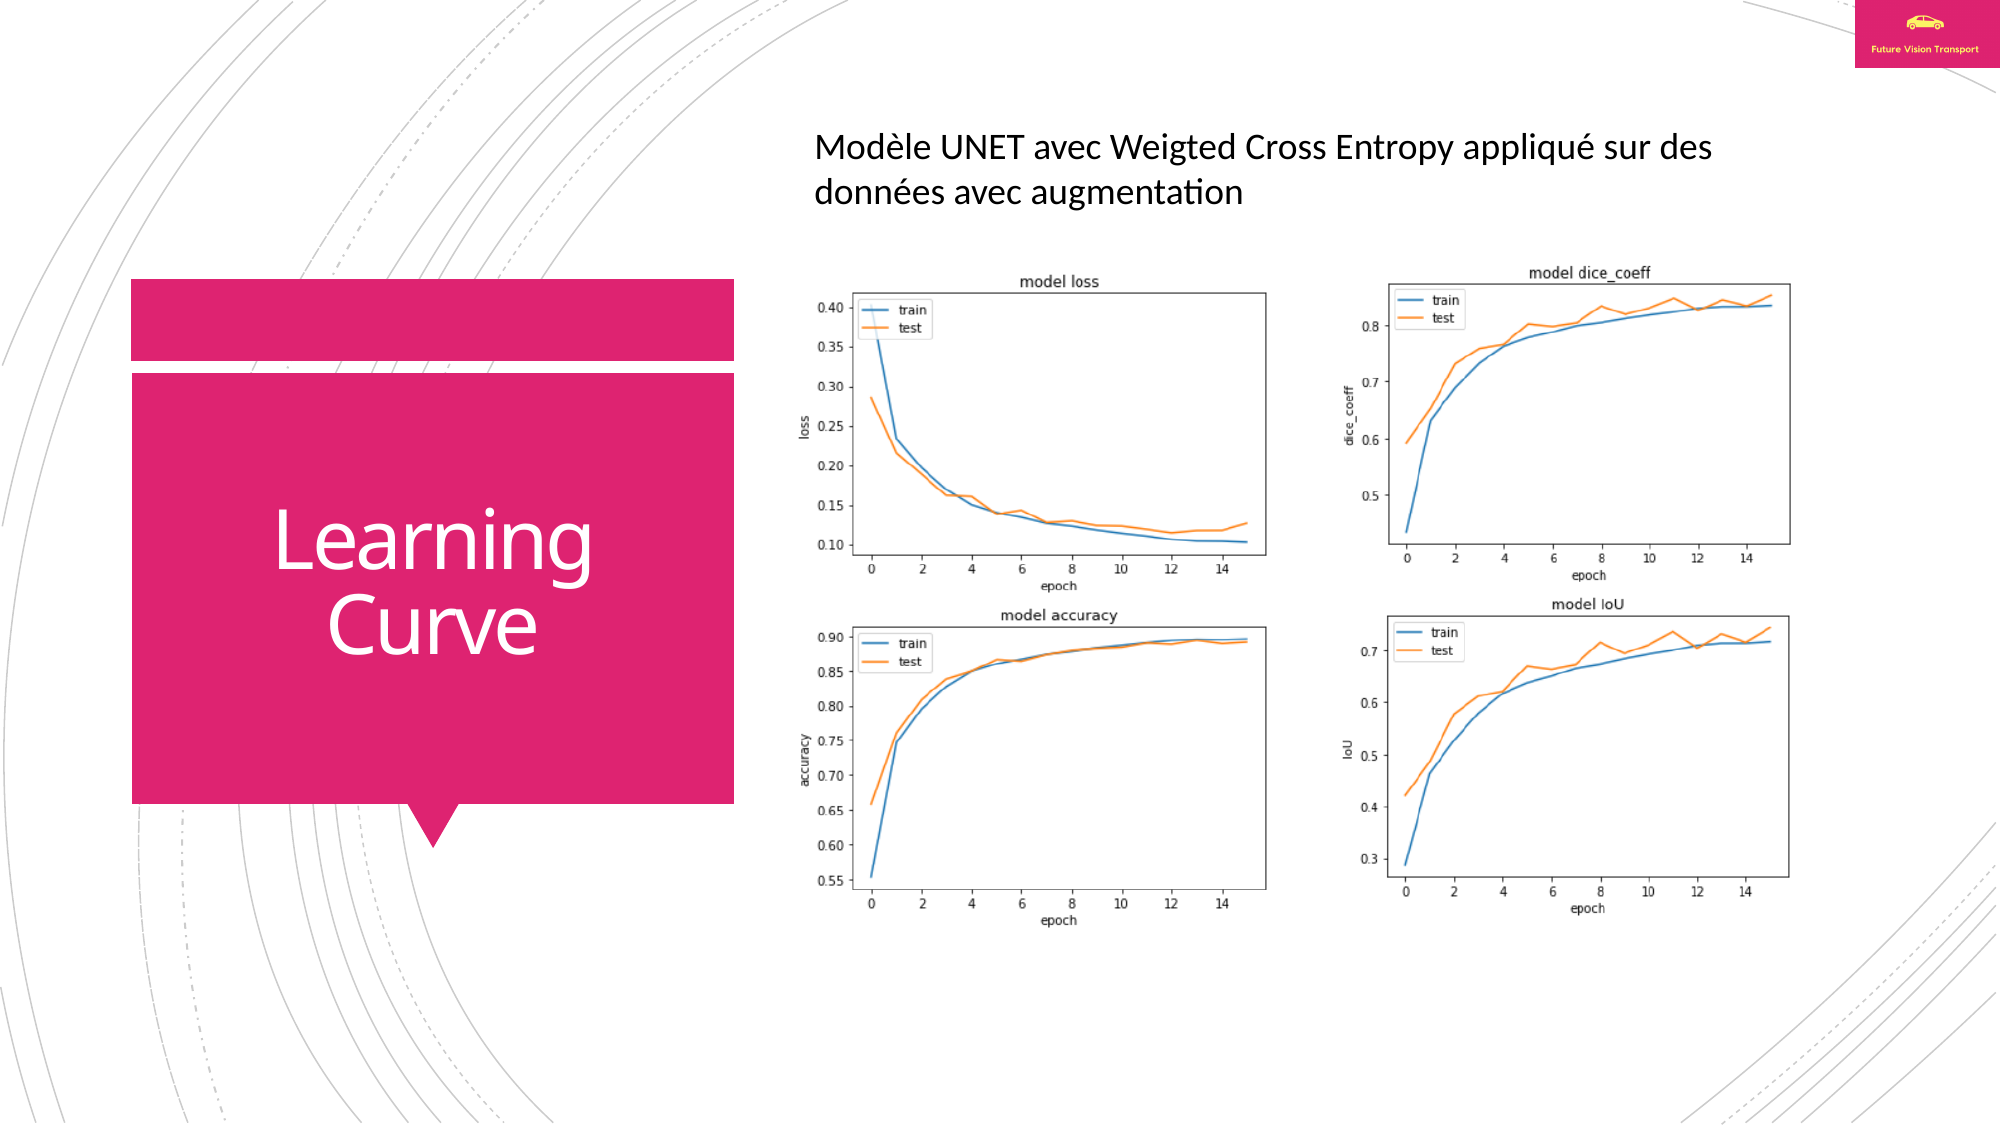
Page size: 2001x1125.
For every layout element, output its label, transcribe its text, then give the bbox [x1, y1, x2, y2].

title Learning Curve [145, 383, 721, 789]
text_box Modèle UNET avec Weigted Cross Entropy appliqué sur des données avec augmentation [799, 114, 1845, 221]
picture [1855, 0, 2000, 68]
picture [778, 265, 1834, 939]
